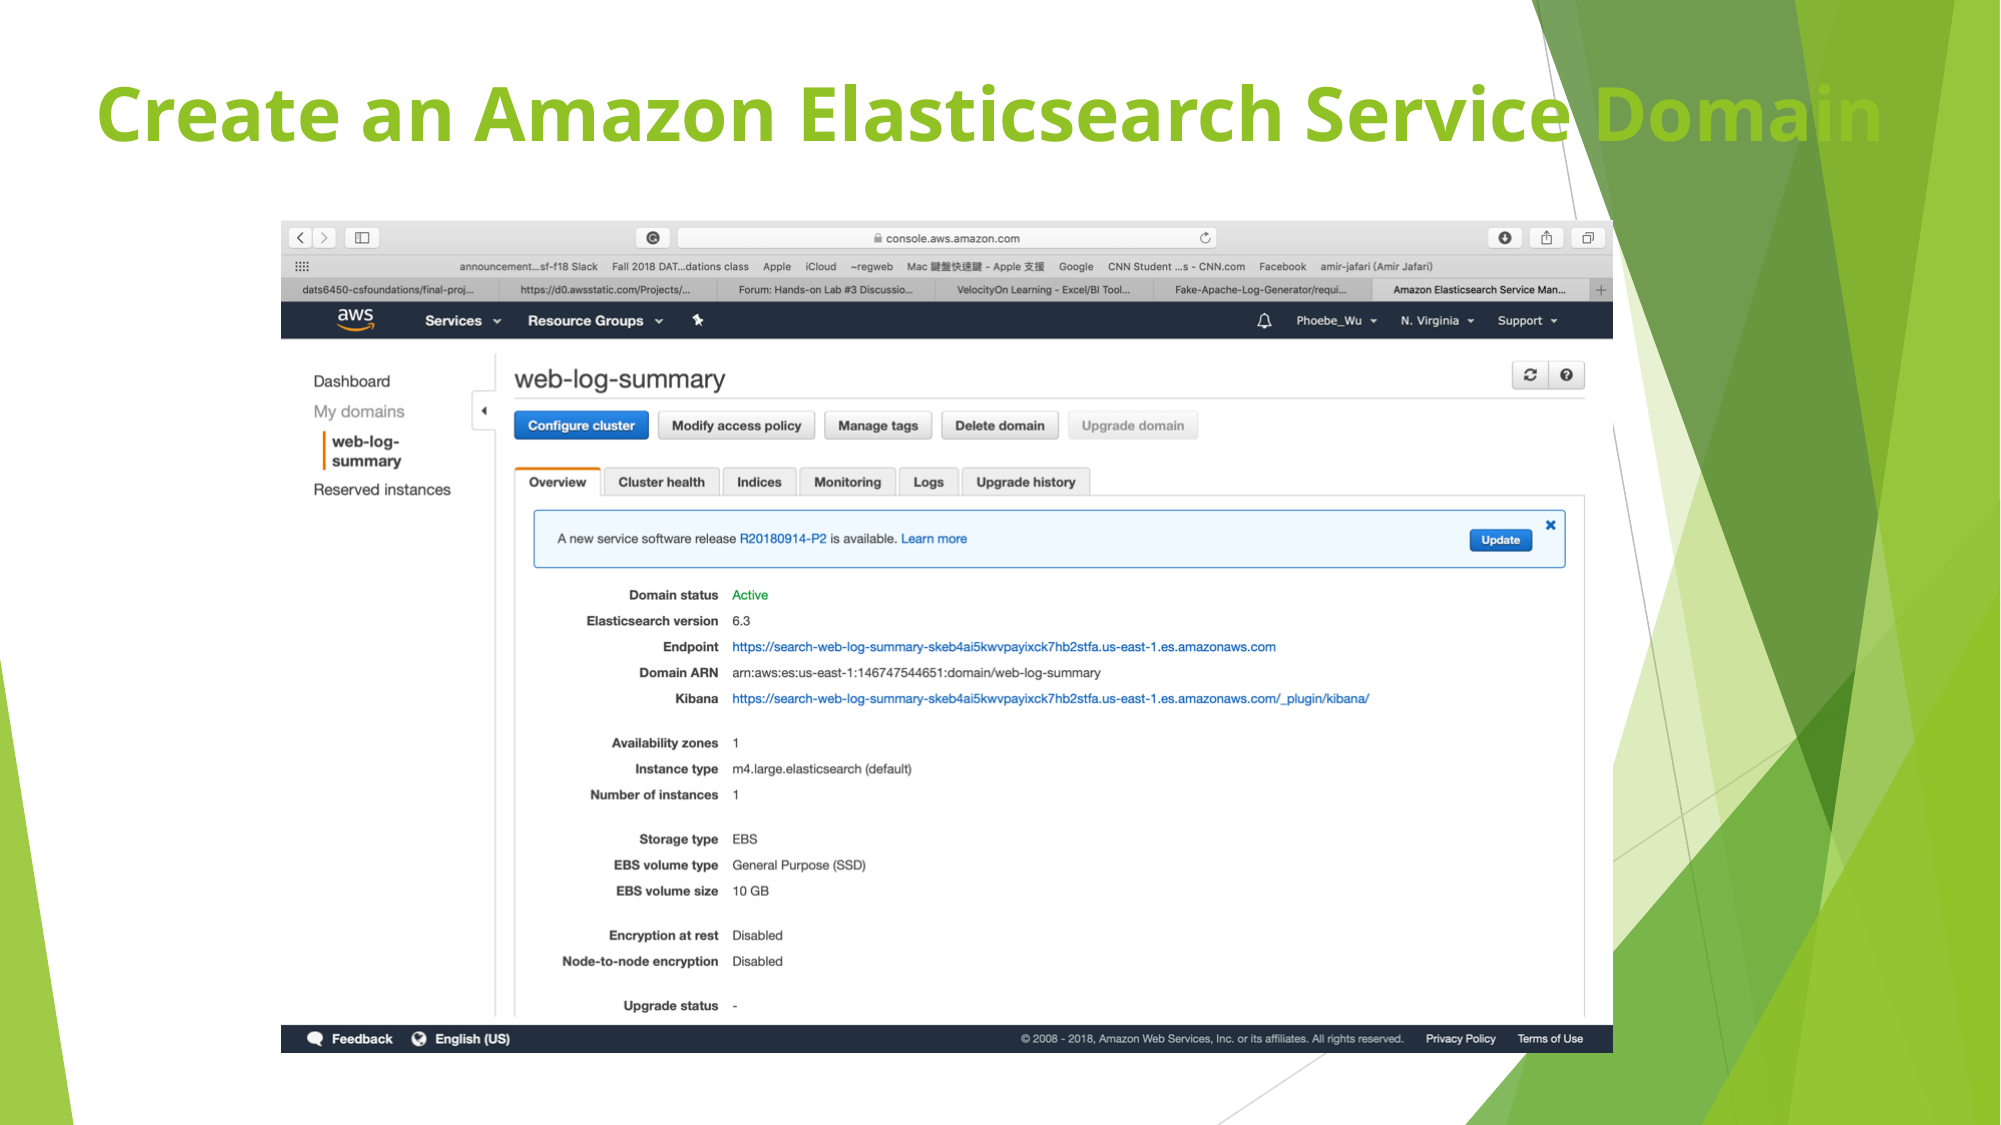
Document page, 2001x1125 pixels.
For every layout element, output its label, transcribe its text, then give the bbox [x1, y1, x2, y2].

title Create an Amazon Elasticsearch Service Domain [80, 3, 1920, 221]
picture [281, 220, 1613, 1053]
